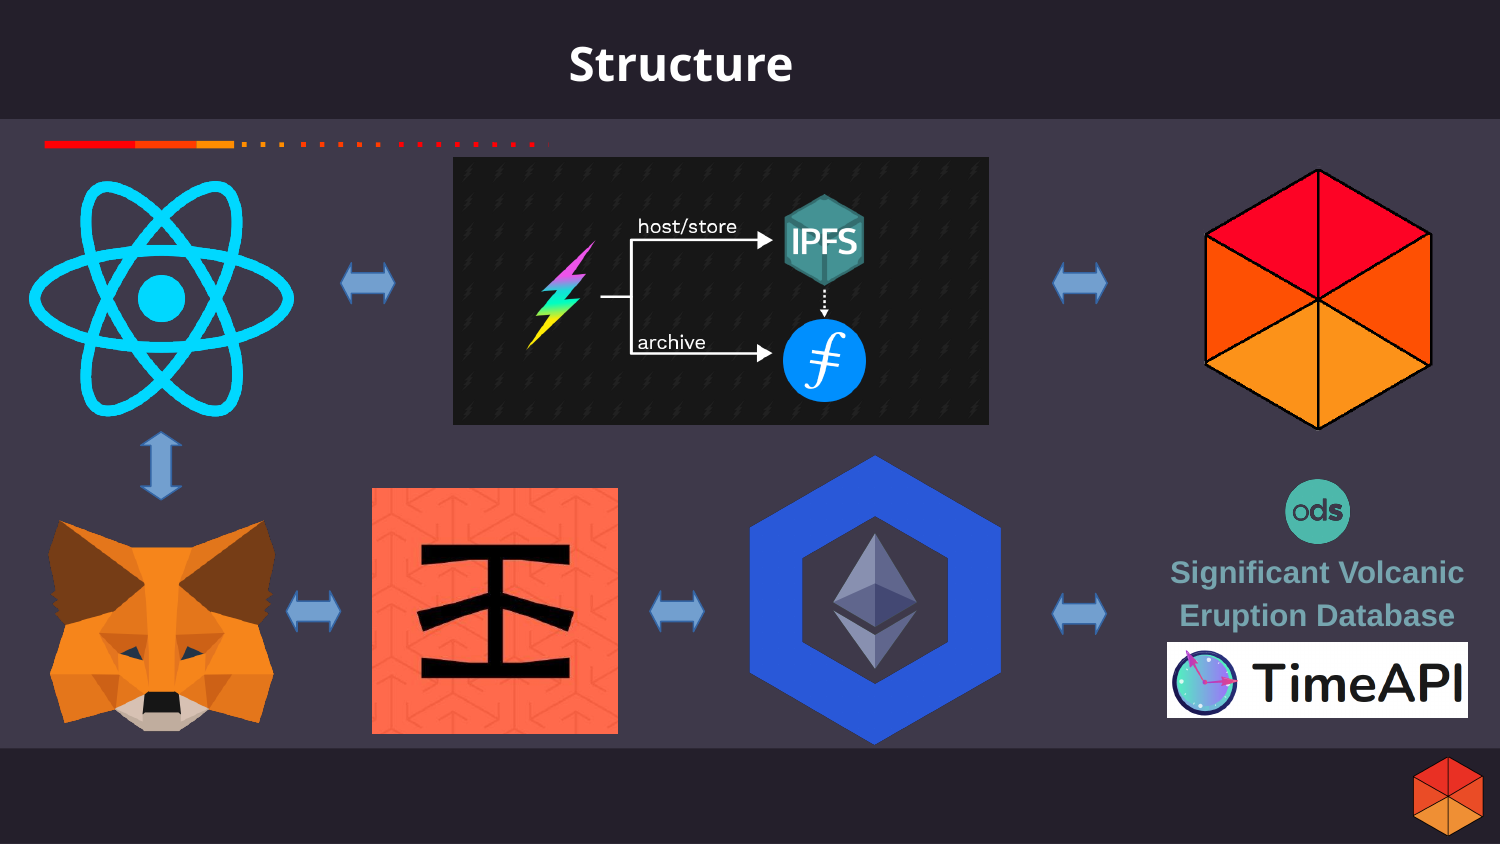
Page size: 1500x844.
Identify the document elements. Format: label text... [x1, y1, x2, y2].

picture [372, 488, 618, 734]
text_box [340, 262, 396, 304]
title Structure [20, 19, 1480, 108]
text_box [1052, 593, 1107, 635]
picture [1412, 755, 1484, 837]
picture [20, 489, 303, 772]
picture [730, 455, 1020, 745]
picture [20, 157, 303, 440]
text_box Significant Volcanic Eruption Database [1151, 531, 1484, 675]
text_box [1052, 262, 1108, 304]
picture [1201, 164, 1434, 432]
picture [1167, 675, 1468, 718]
picture [1283, 477, 1352, 546]
text_box [140, 440, 182, 489]
picture [453, 157, 989, 425]
text_box [649, 590, 705, 632]
text_box [303, 590, 341, 632]
